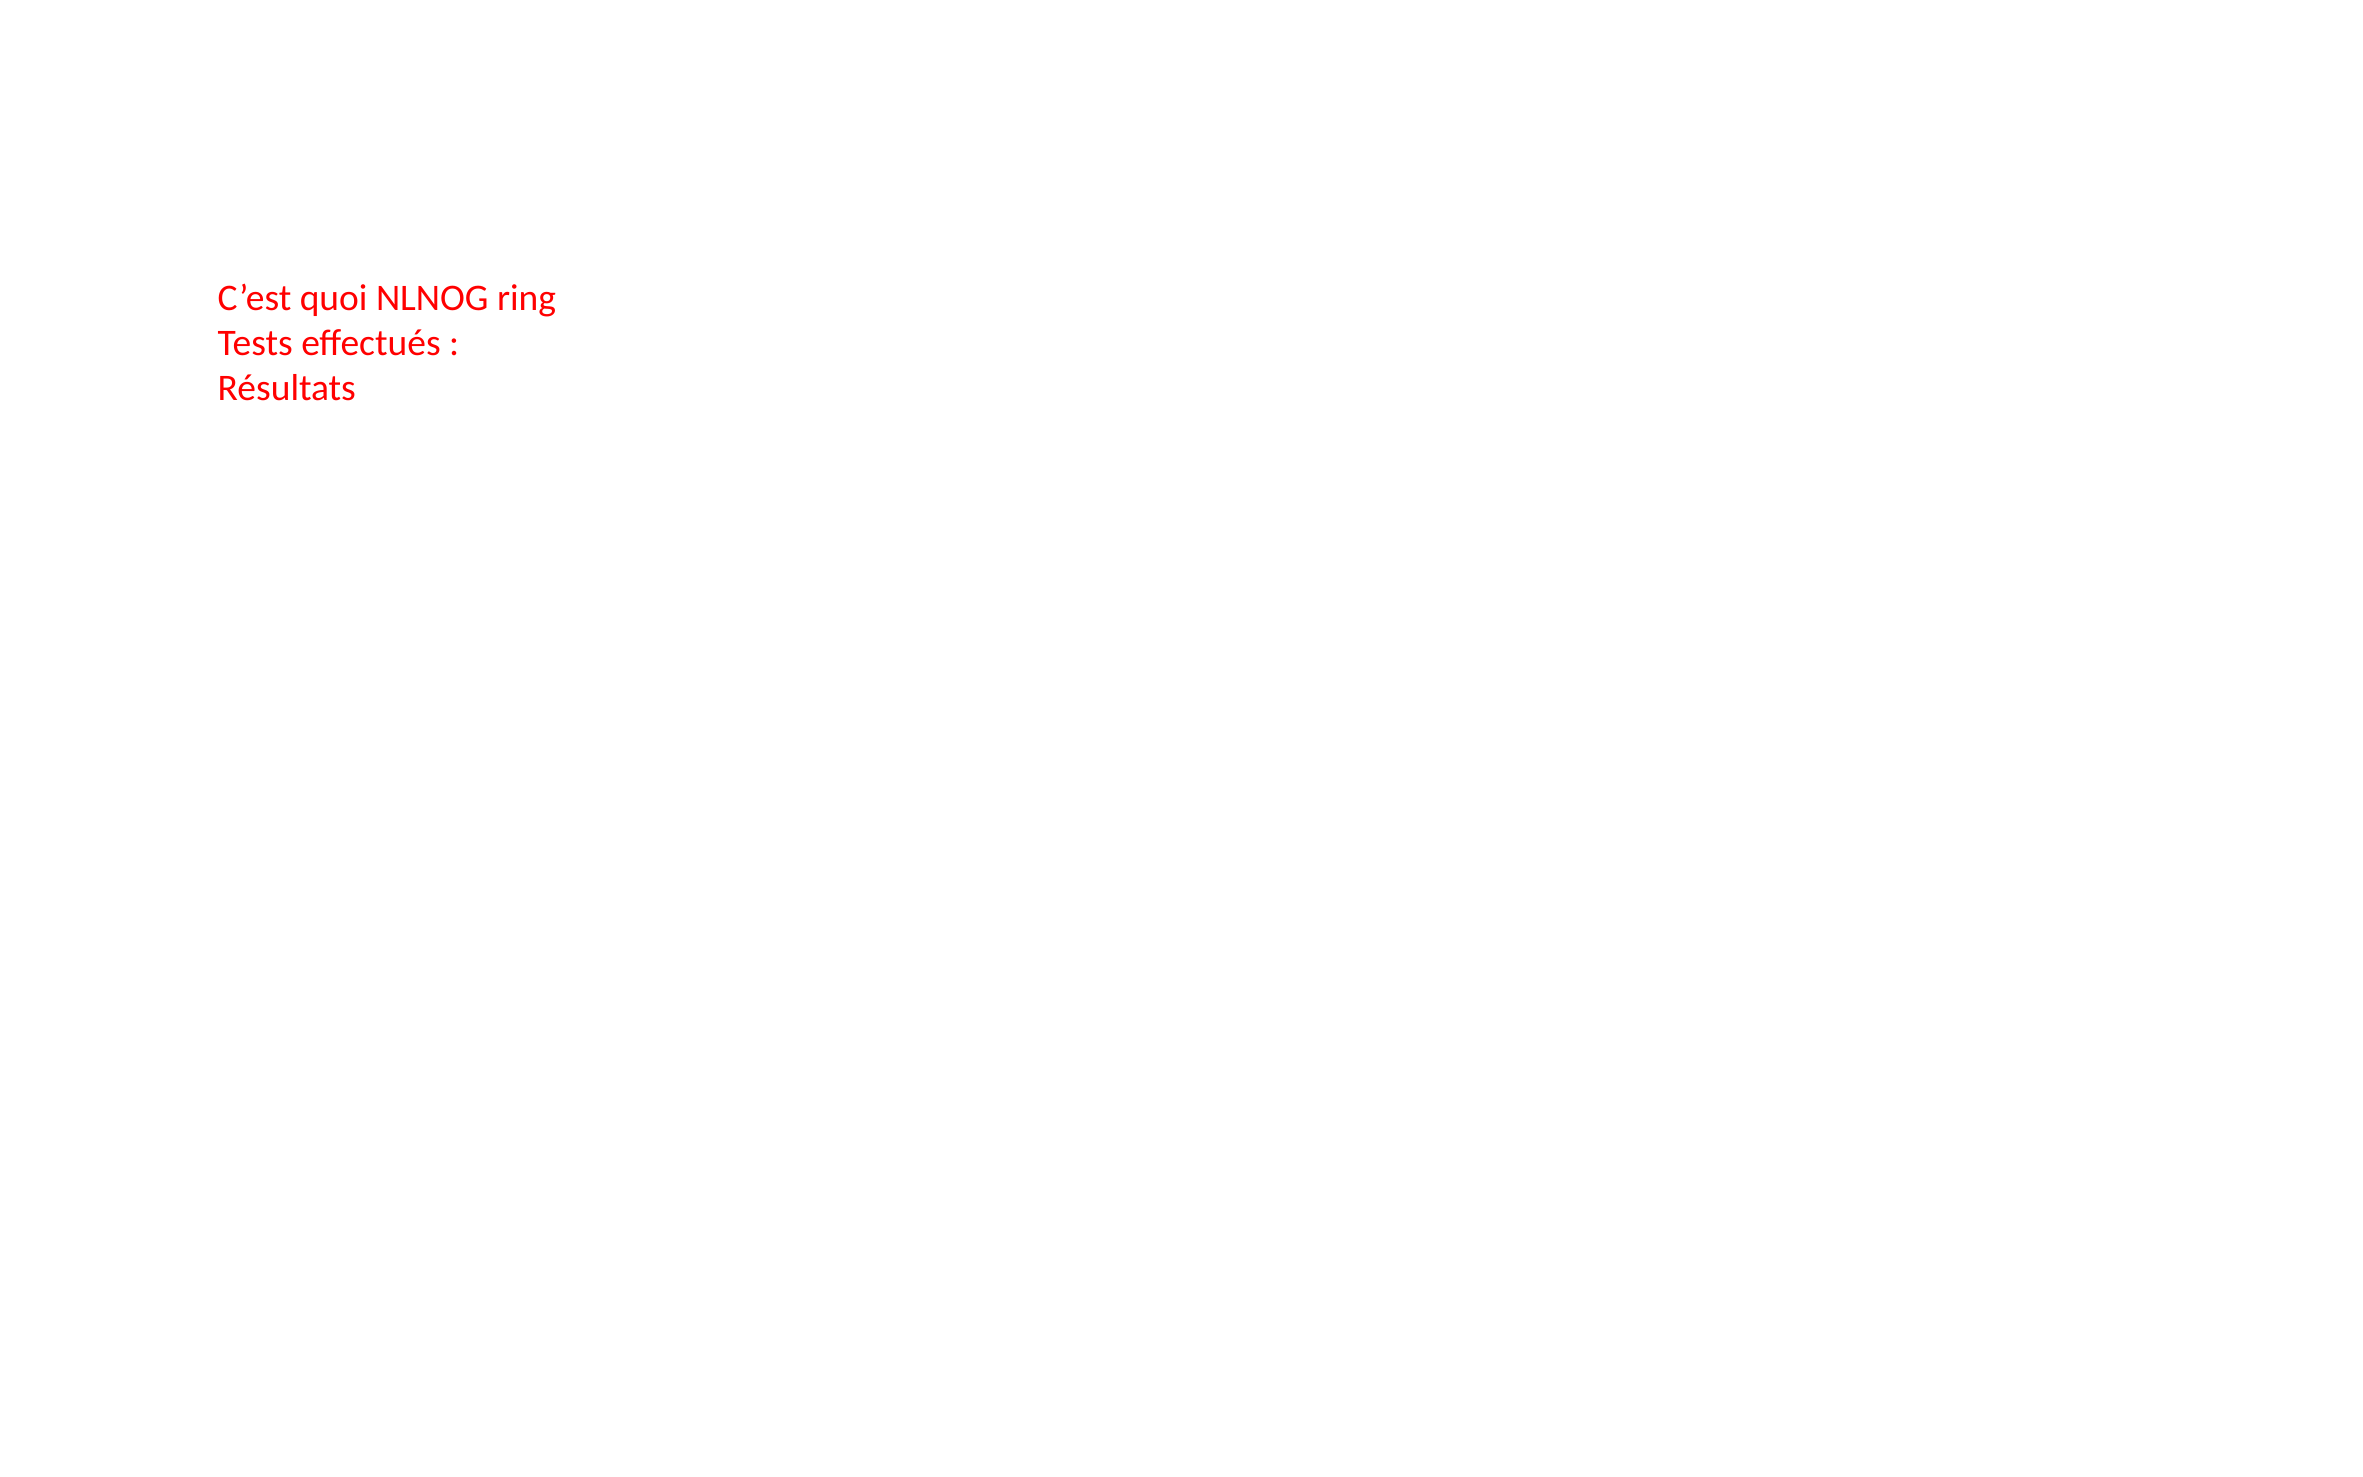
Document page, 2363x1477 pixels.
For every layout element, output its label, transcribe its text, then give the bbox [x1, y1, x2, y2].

text_box C’est quoi NLNOG ring Tests effectués : Résultats [202, 265, 572, 416]
